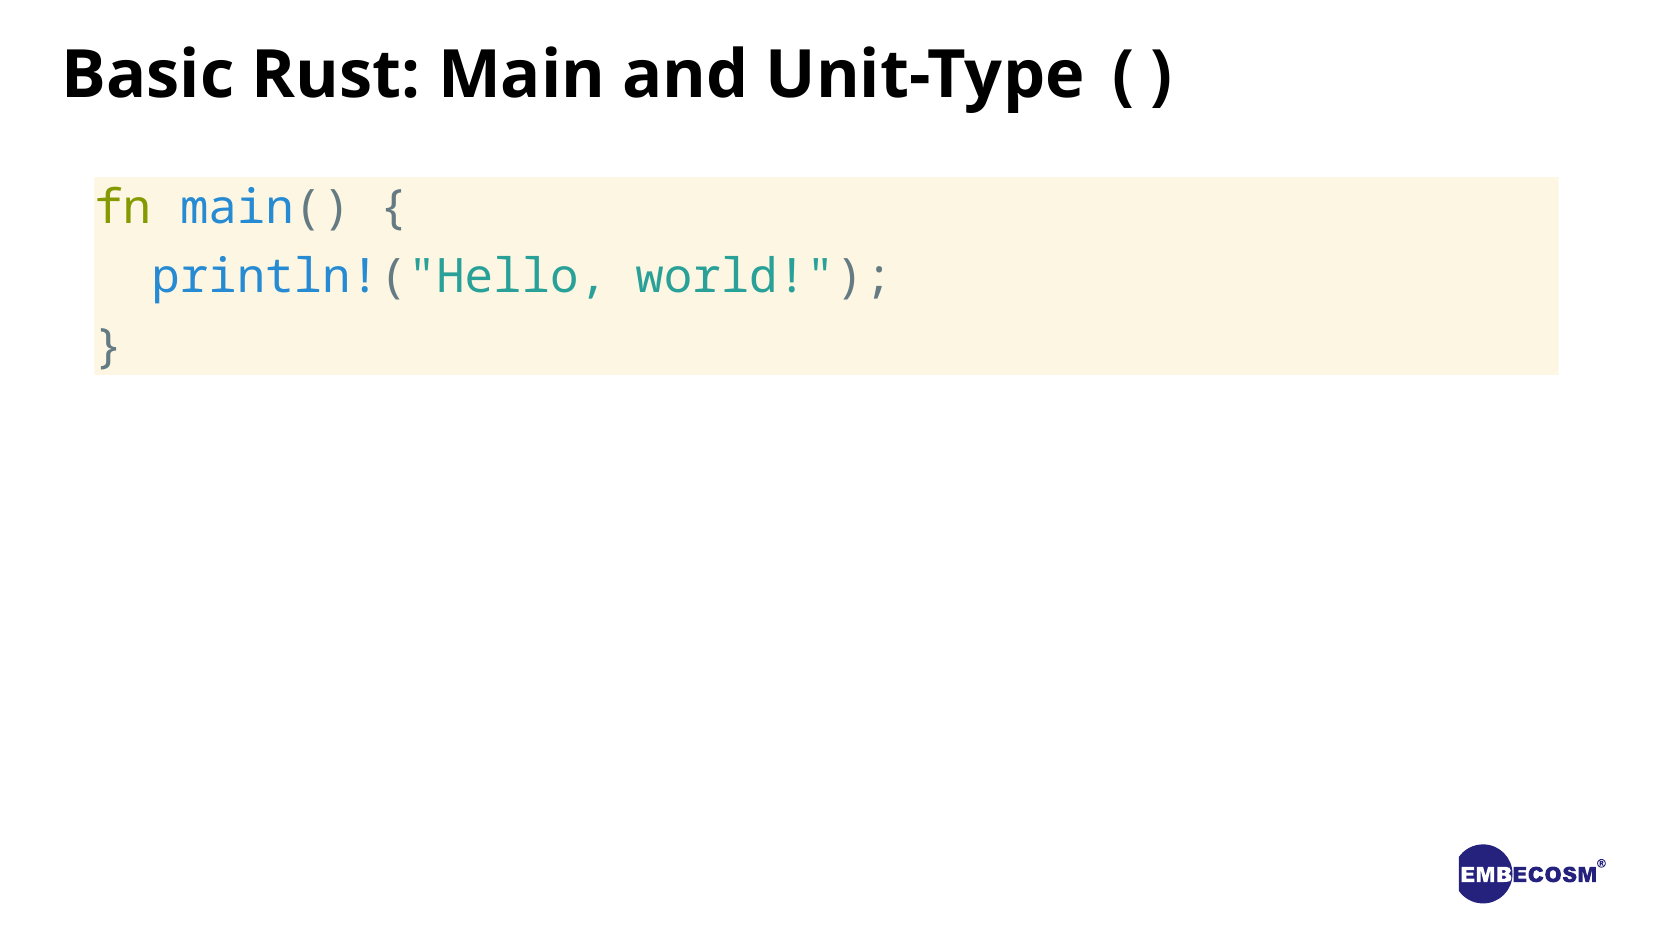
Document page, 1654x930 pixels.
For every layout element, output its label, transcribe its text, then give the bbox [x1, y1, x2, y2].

title Basic Rust: Main and Unit-Type () [47, 26, 1606, 178]
list fn main() { println!("Hello, world!"); } [94, 177, 1559, 375]
